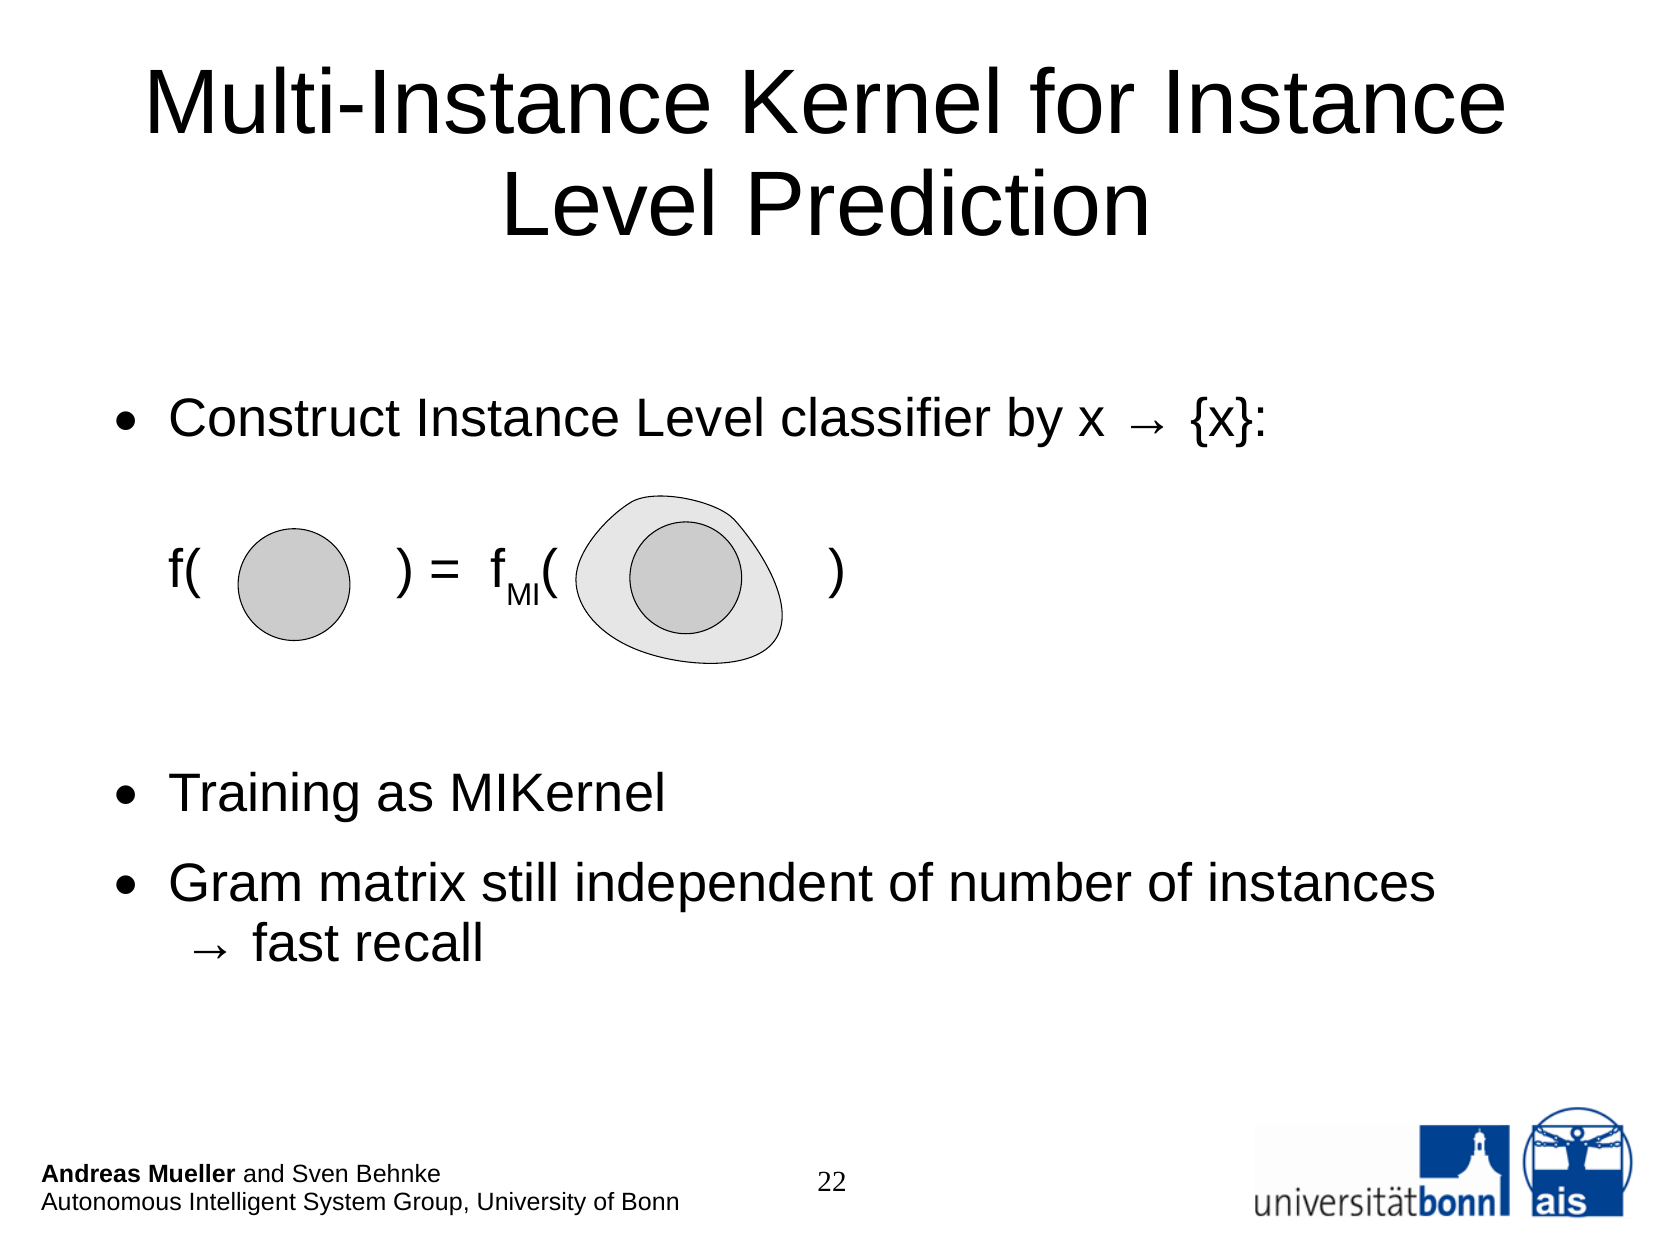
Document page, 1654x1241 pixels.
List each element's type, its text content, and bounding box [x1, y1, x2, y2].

text_box Multi-Instance Kernel for Instance Level Prediction [82, 42, 1571, 263]
text_box [238, 528, 350, 641]
text_box [575, 495, 783, 664]
text_box Construct Instance Level classifier by x → {x}: f( ) = fMI( ) Training as MIKernel Gram matrix still independent of number of instances → fast recall [82, 290, 1571, 1086]
picture [1255, 1106, 1635, 1220]
